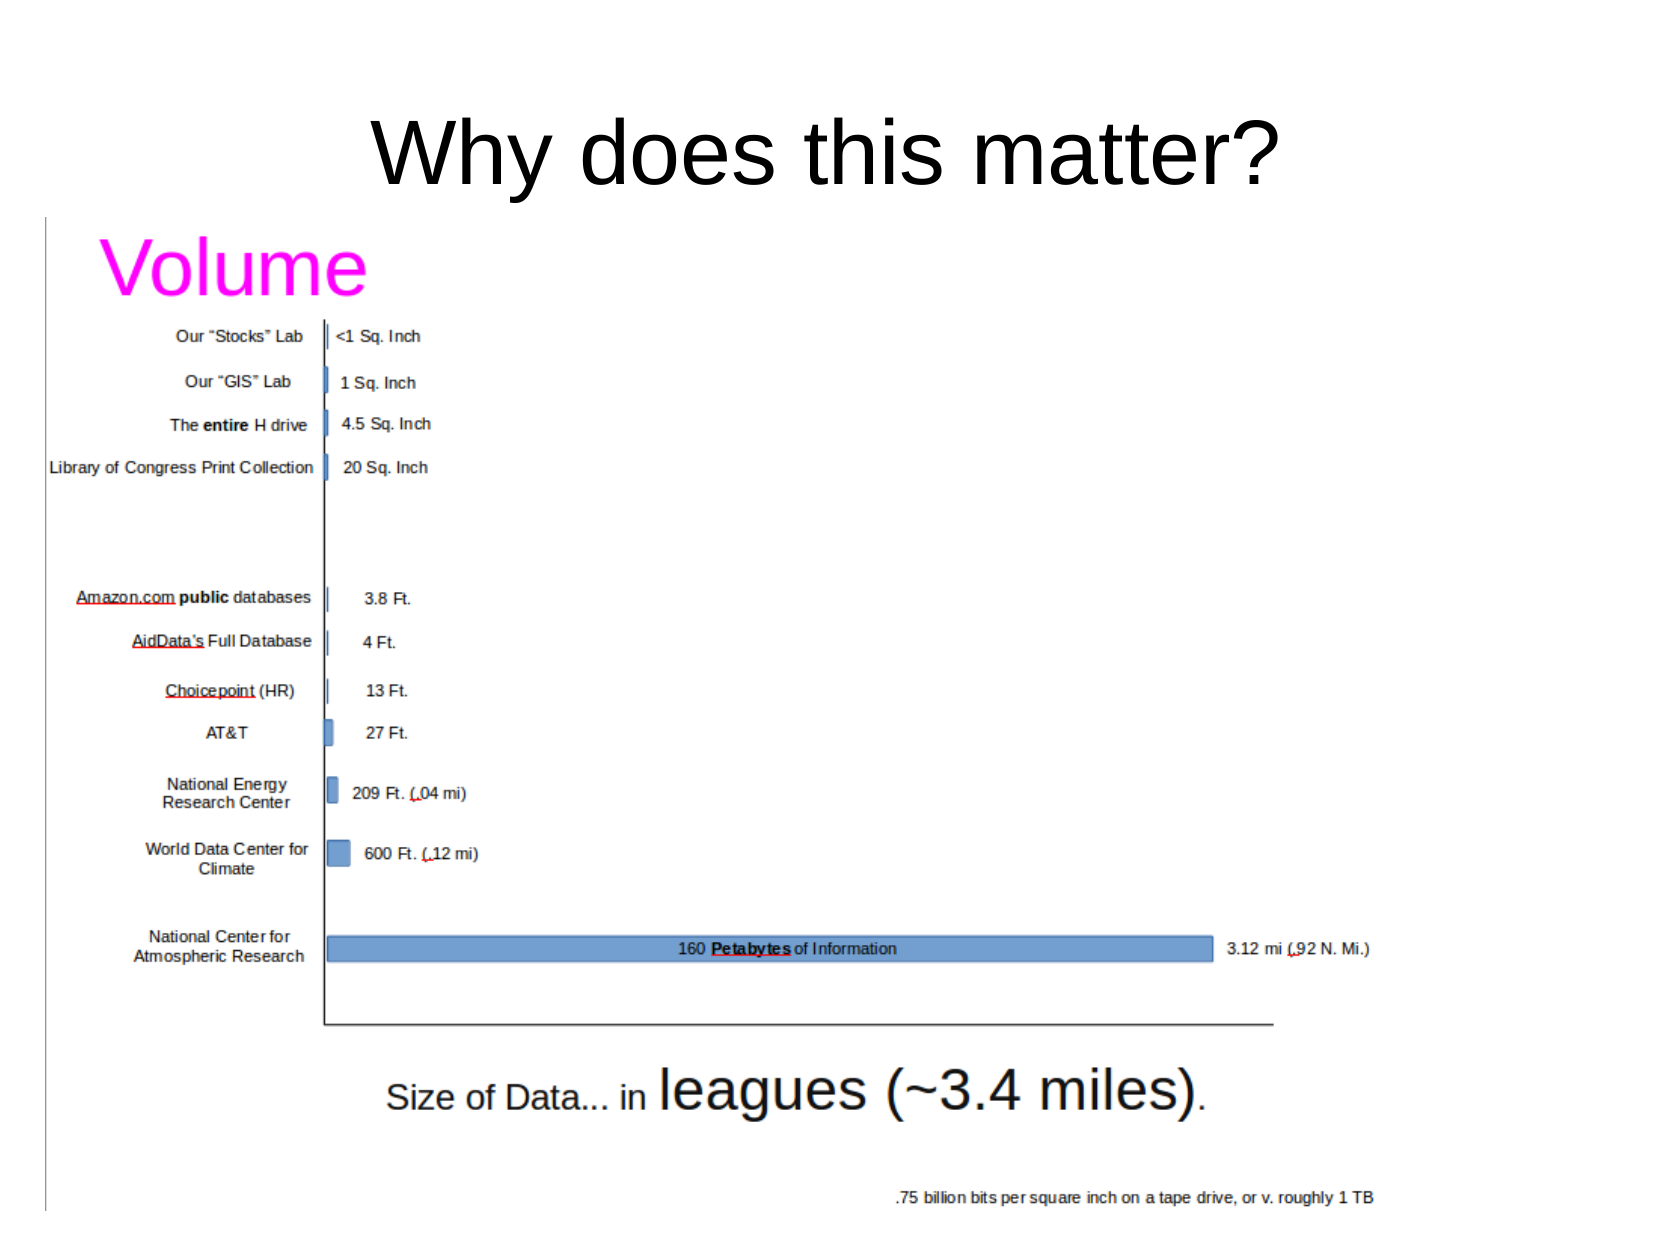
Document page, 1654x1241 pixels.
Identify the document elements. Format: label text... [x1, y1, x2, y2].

title Why does this matter? [82, 49, 1571, 257]
picture [45, 217, 1381, 1211]
